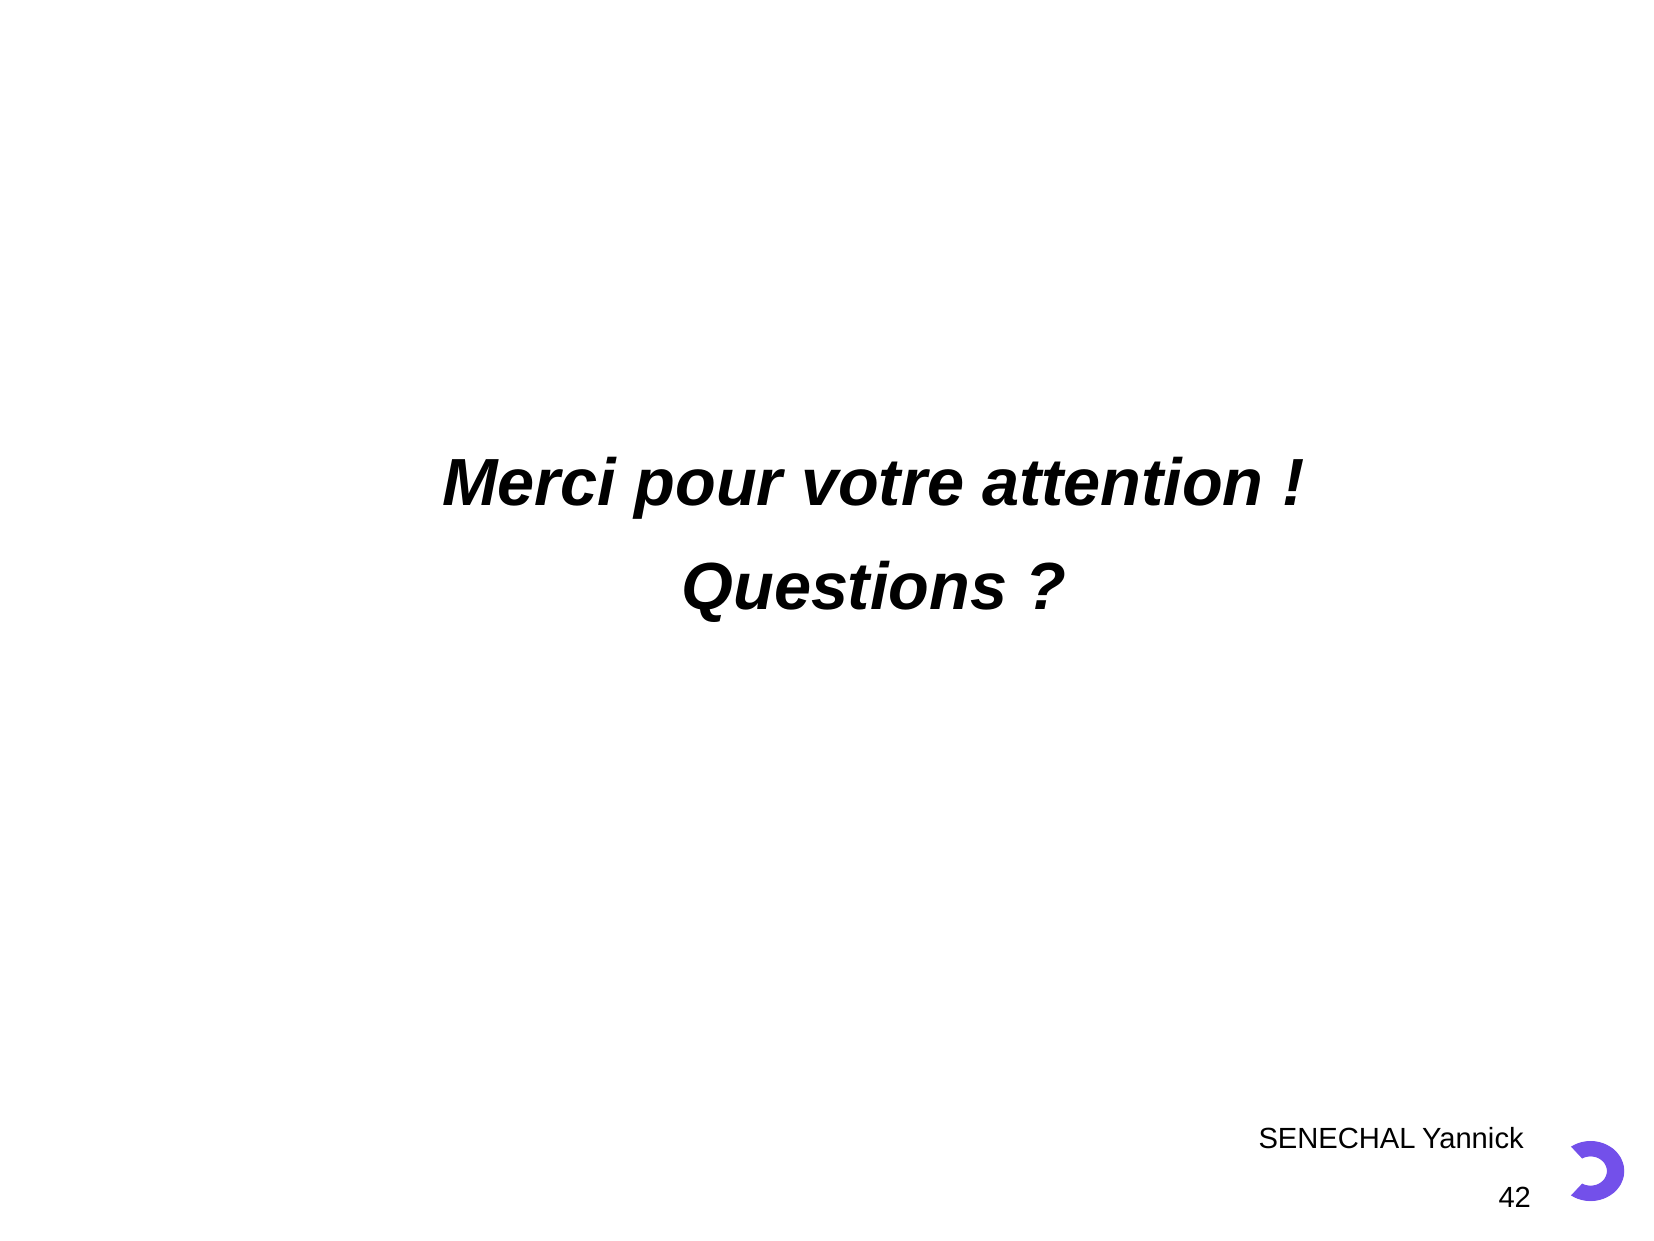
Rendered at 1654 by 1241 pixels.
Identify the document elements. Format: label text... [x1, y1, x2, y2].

picture [1539, 1125, 1642, 1217]
list Merci pour votre attention ! Questions ? [94, 236, 1583, 1055]
